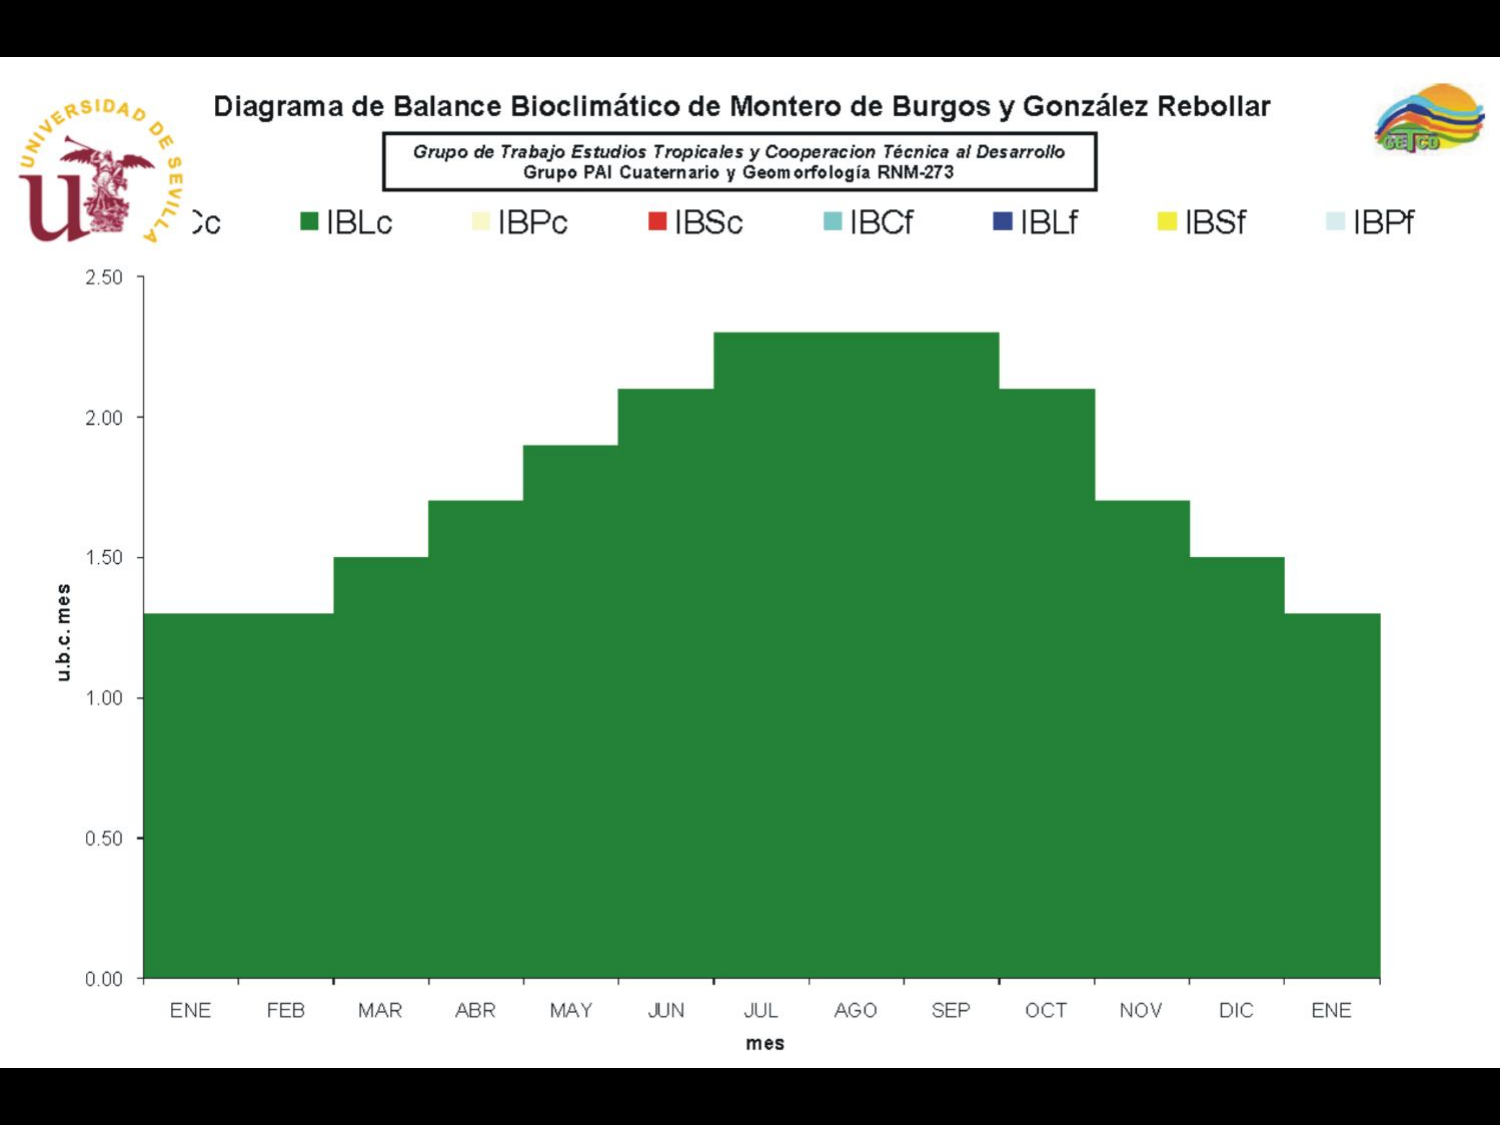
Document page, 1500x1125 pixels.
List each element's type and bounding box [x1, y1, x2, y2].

picture [0, 57, 1500, 1068]
